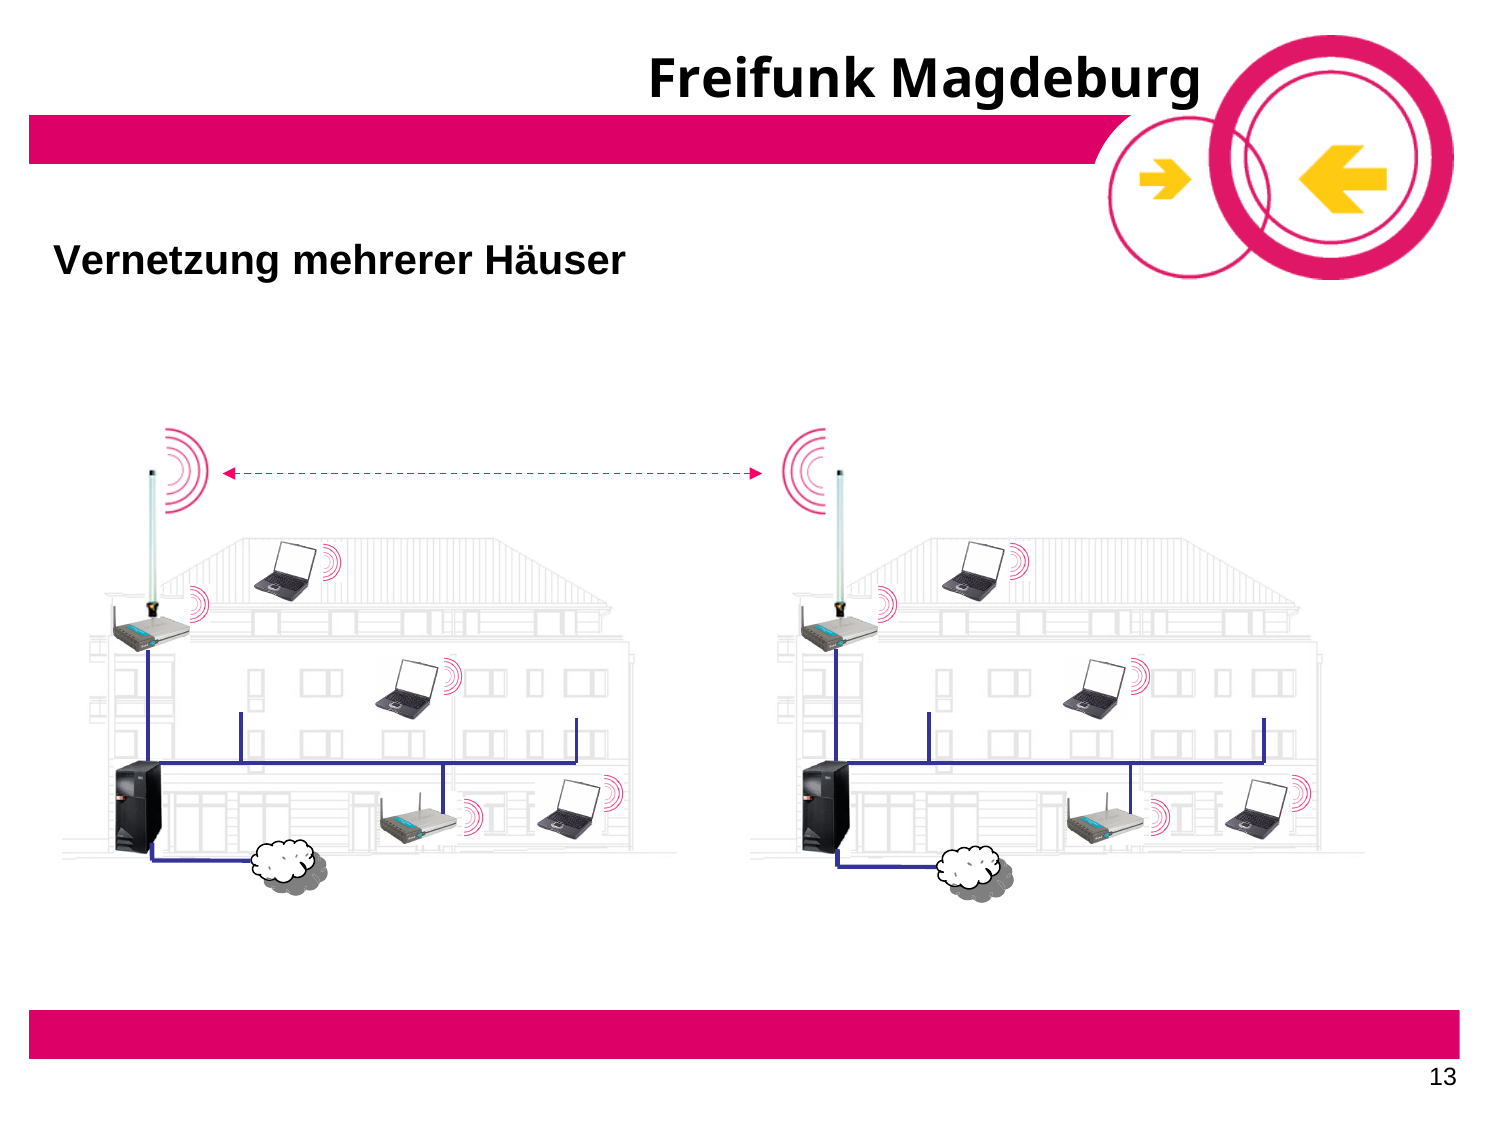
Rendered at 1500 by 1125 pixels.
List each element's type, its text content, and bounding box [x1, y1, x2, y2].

picture [750, 467, 1365, 861]
text_box Vernetzung mehrerer Häuser [53, 233, 1046, 313]
picture [62, 467, 677, 861]
picture [163, 425, 212, 516]
picture [1107, 35, 1454, 280]
text_box [251, 840, 315, 883]
text_box [936, 846, 1000, 889]
picture [779, 426, 828, 518]
